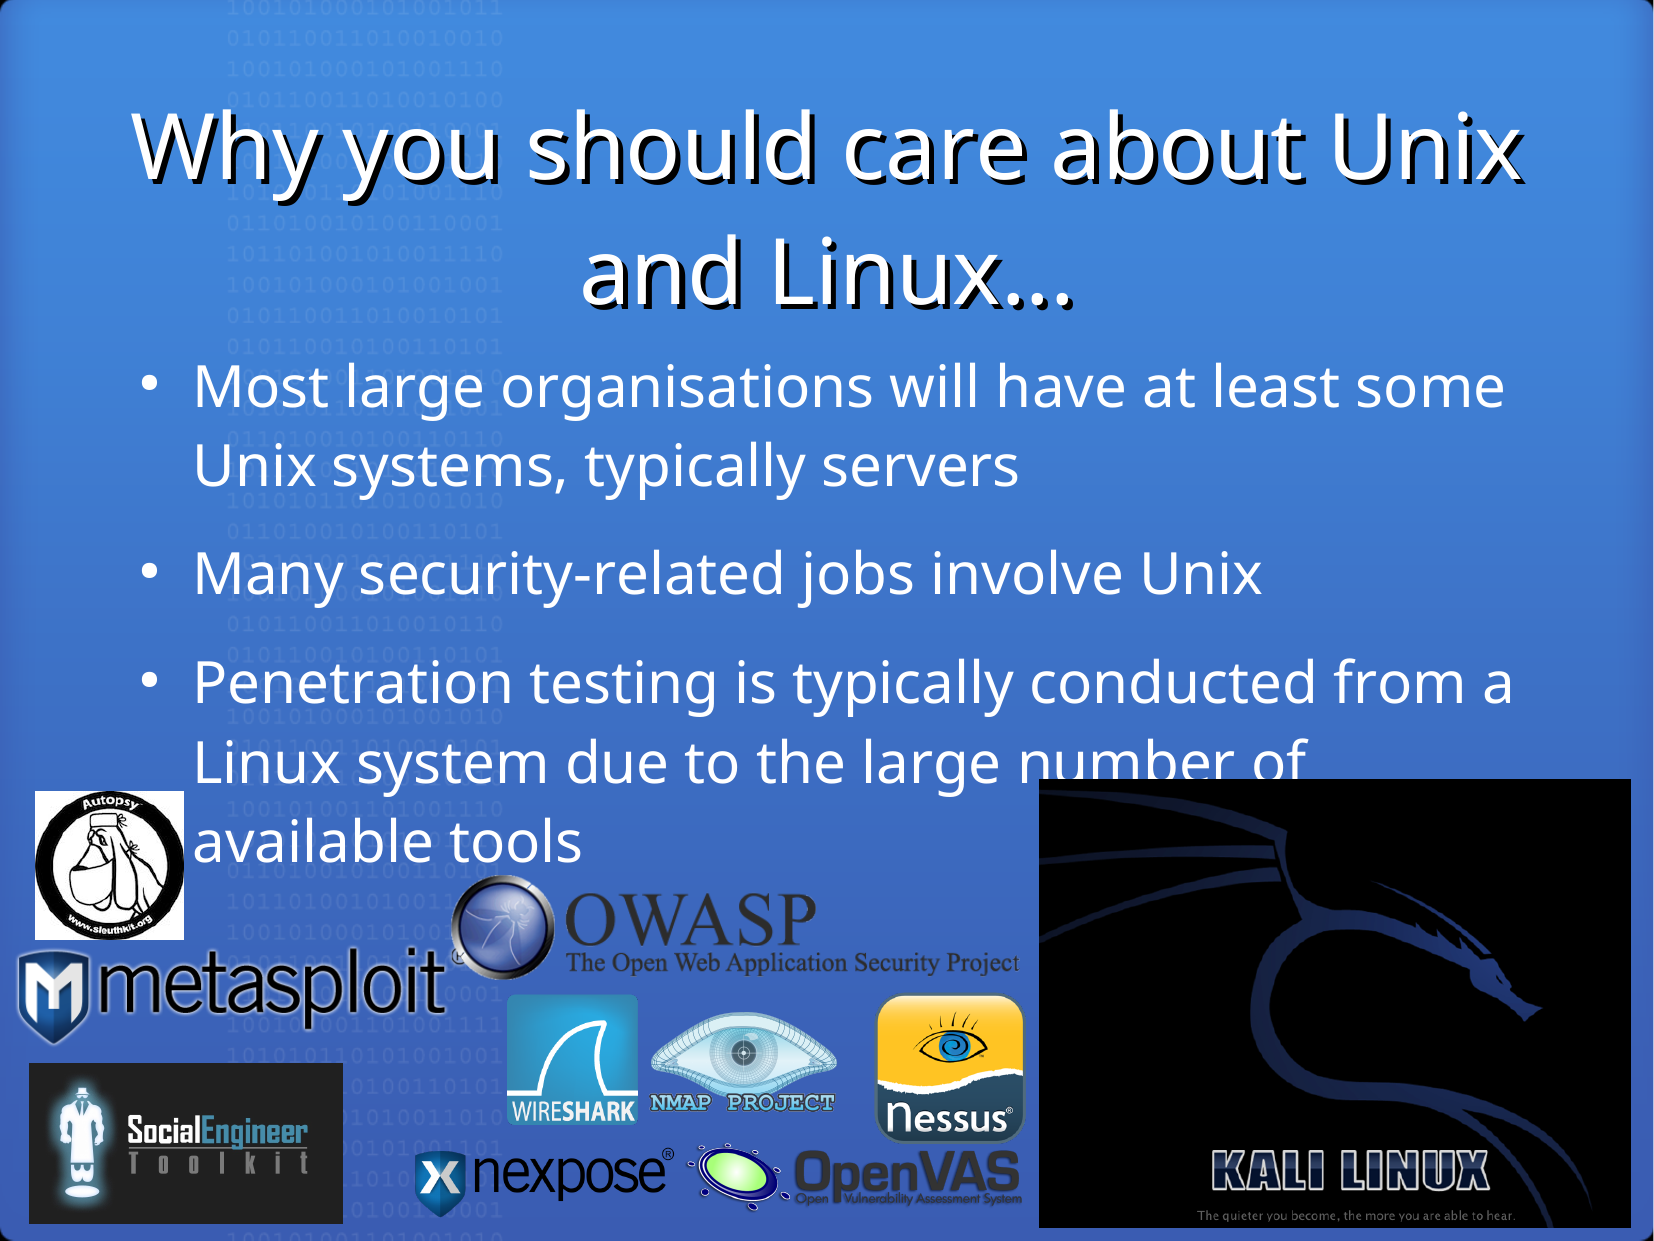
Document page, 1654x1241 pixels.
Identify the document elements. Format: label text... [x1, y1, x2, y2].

title Why you should care about Unix and Linux... [121, 99, 1534, 314]
list Most large organisations will have at least some Unix systems, typically servers Many security-related jobs involve Unix Penetration testing is typically conducted from a Linux system due to the large number of available tools [121, 344, 1534, 1127]
picture [0, 0, 1654, 1241]
